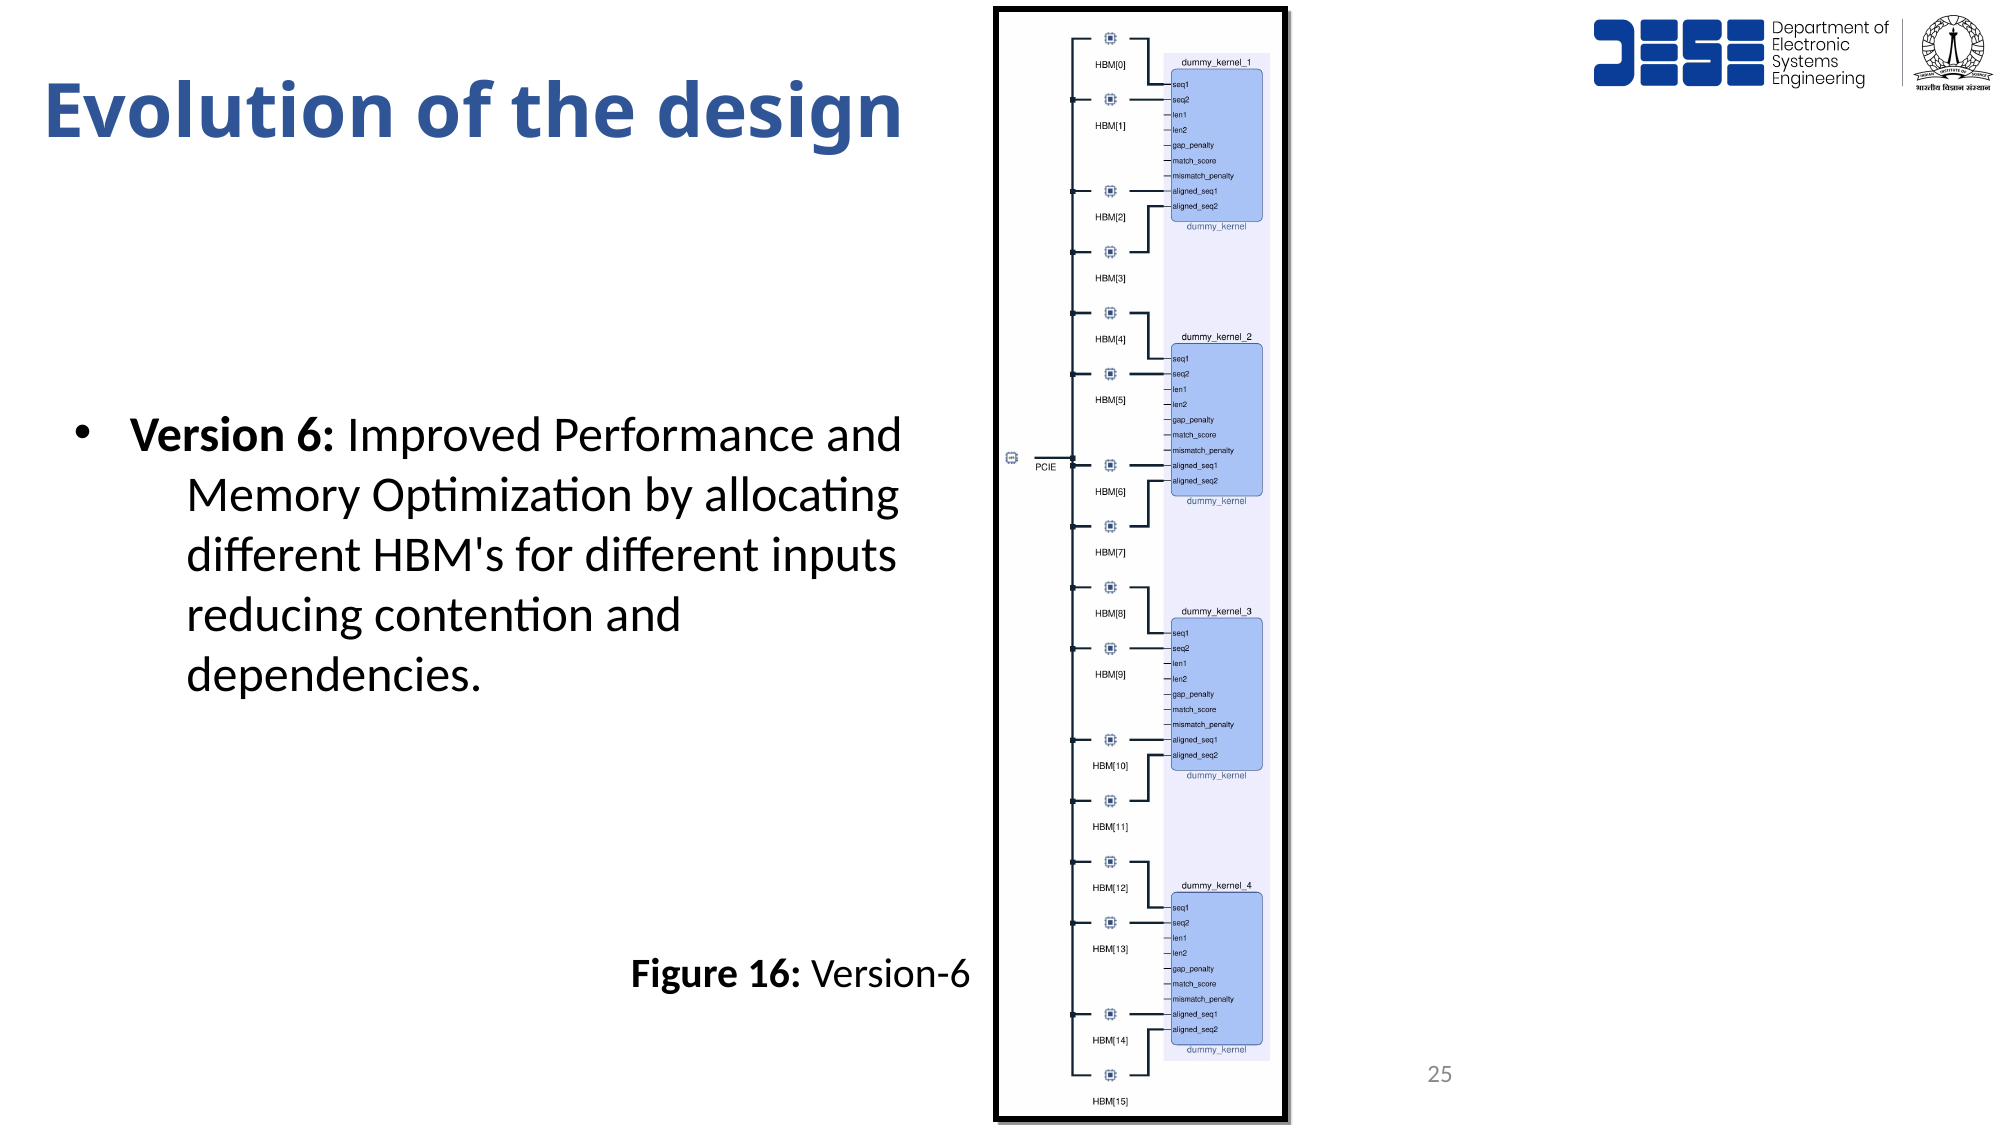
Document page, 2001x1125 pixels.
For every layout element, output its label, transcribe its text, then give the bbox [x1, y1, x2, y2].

text_box [1412, 1042, 1863, 1103]
title Evolution of the design [1293, 41, 1753, 185]
picture [999, 11, 1282, 1117]
text_box Version 6: Improved Performance and Memory Optimization by allocating different HBM's for different inputs reducing contention and dependencies. [58, 393, 940, 712]
title Evolution of the design [27, 41, 993, 185]
text_box Figure 16: Version-6 [616, 938, 993, 1004]
